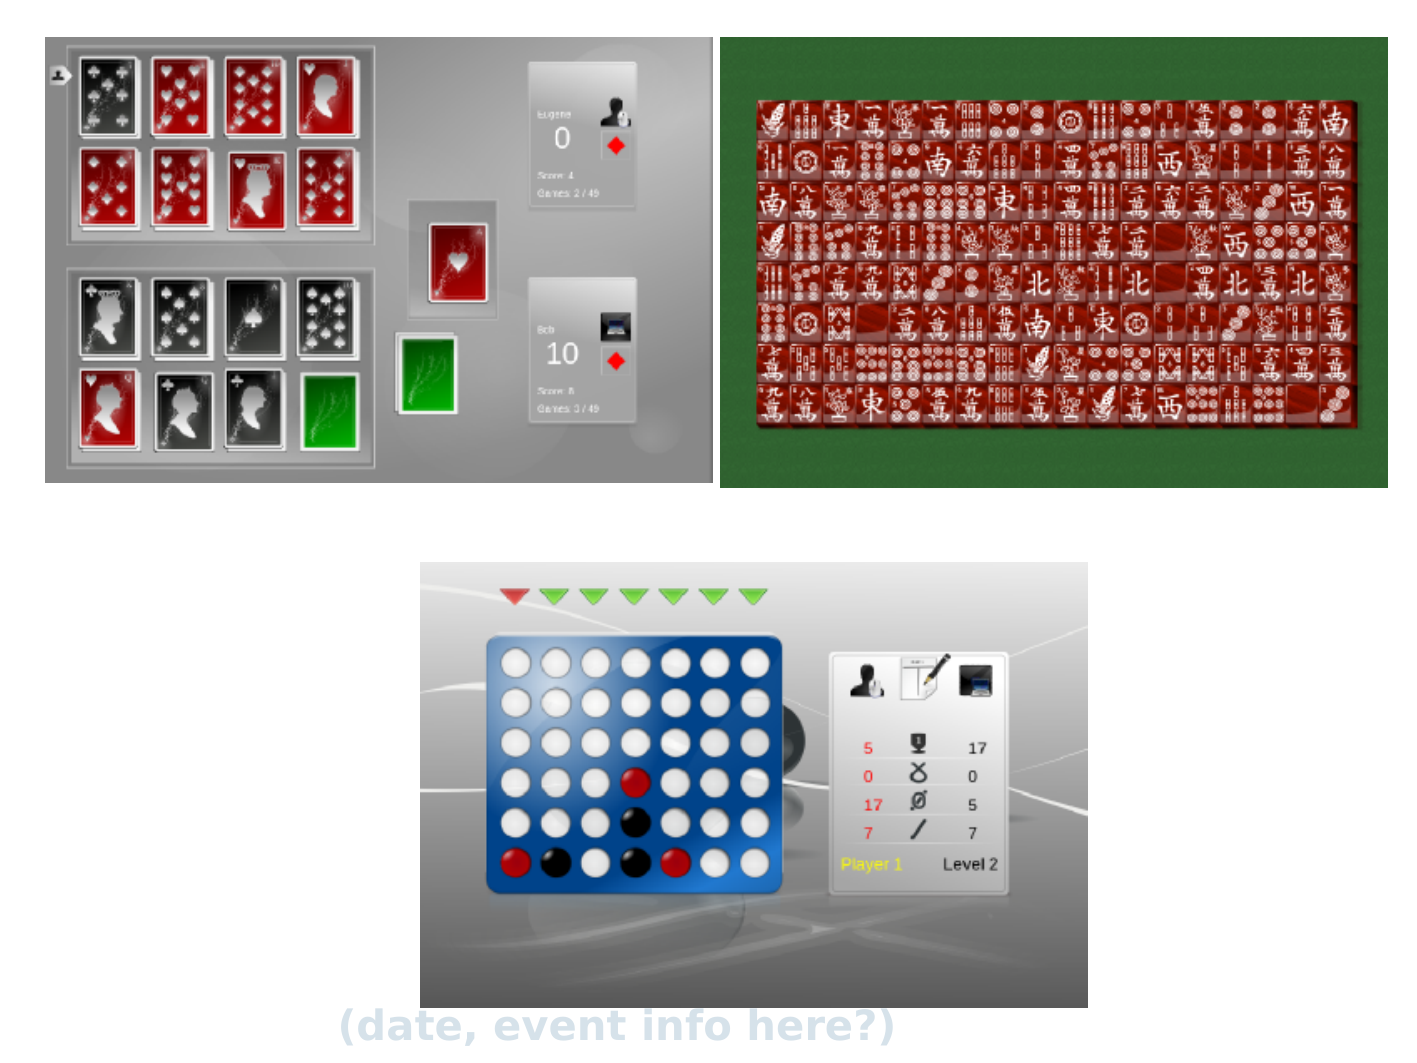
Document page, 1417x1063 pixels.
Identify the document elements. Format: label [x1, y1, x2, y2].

picture [45, 37, 713, 483]
picture [420, 562, 1088, 1008]
picture [720, 37, 1388, 488]
